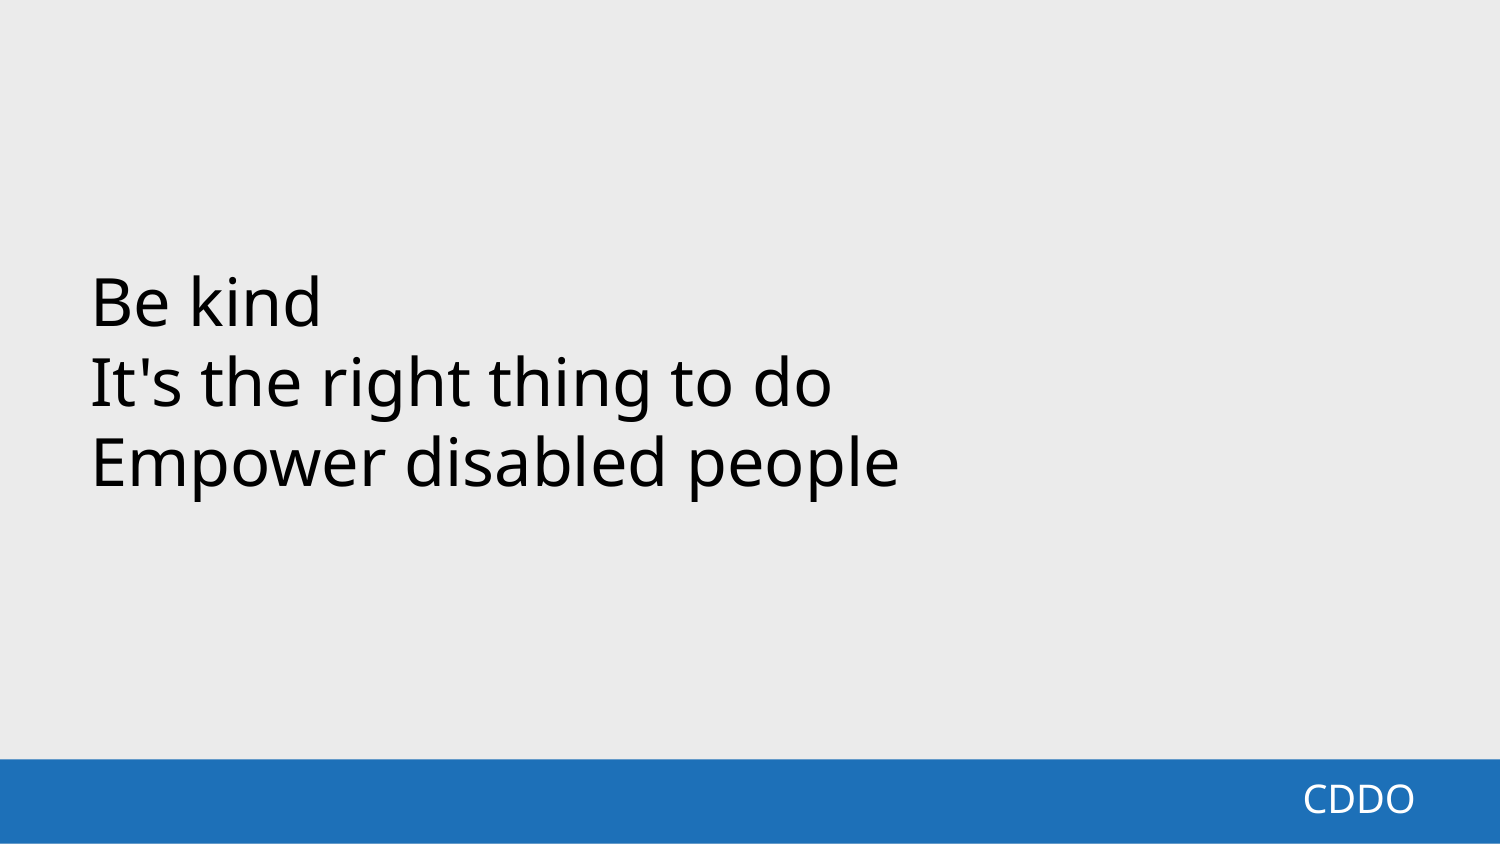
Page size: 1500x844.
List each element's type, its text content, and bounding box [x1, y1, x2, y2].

text_box Be kind It's the right thing to do Empower disabled people [87, 0, 1416, 760]
